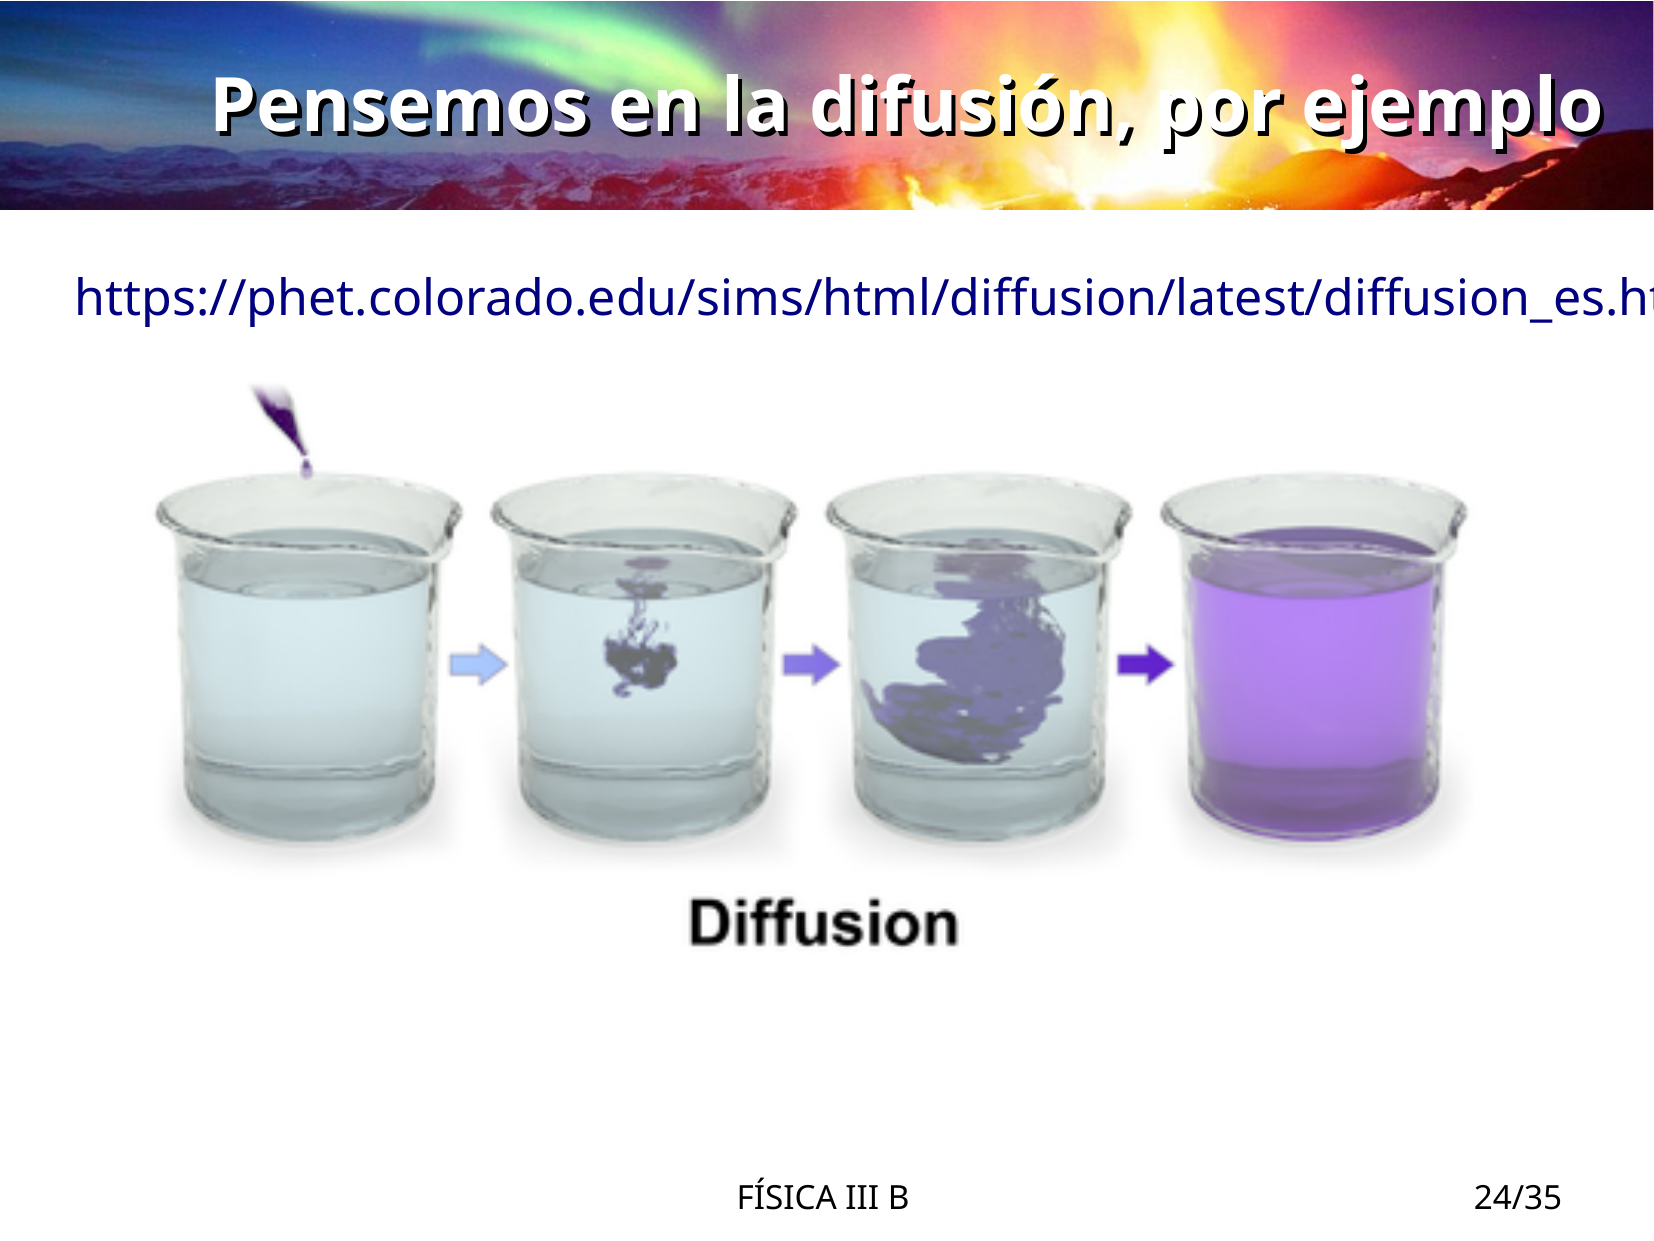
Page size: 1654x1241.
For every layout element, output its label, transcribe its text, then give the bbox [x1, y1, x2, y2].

title Pensemos en la difusión, por ejemplo [45, 15, 1606, 191]
picture [142, 374, 1489, 1006]
text_box https://phet.colorado.edu/sims/html/diffusion/latest/diffusion_es.html [60, 255, 1628, 331]
picture [0, 1, 1654, 210]
